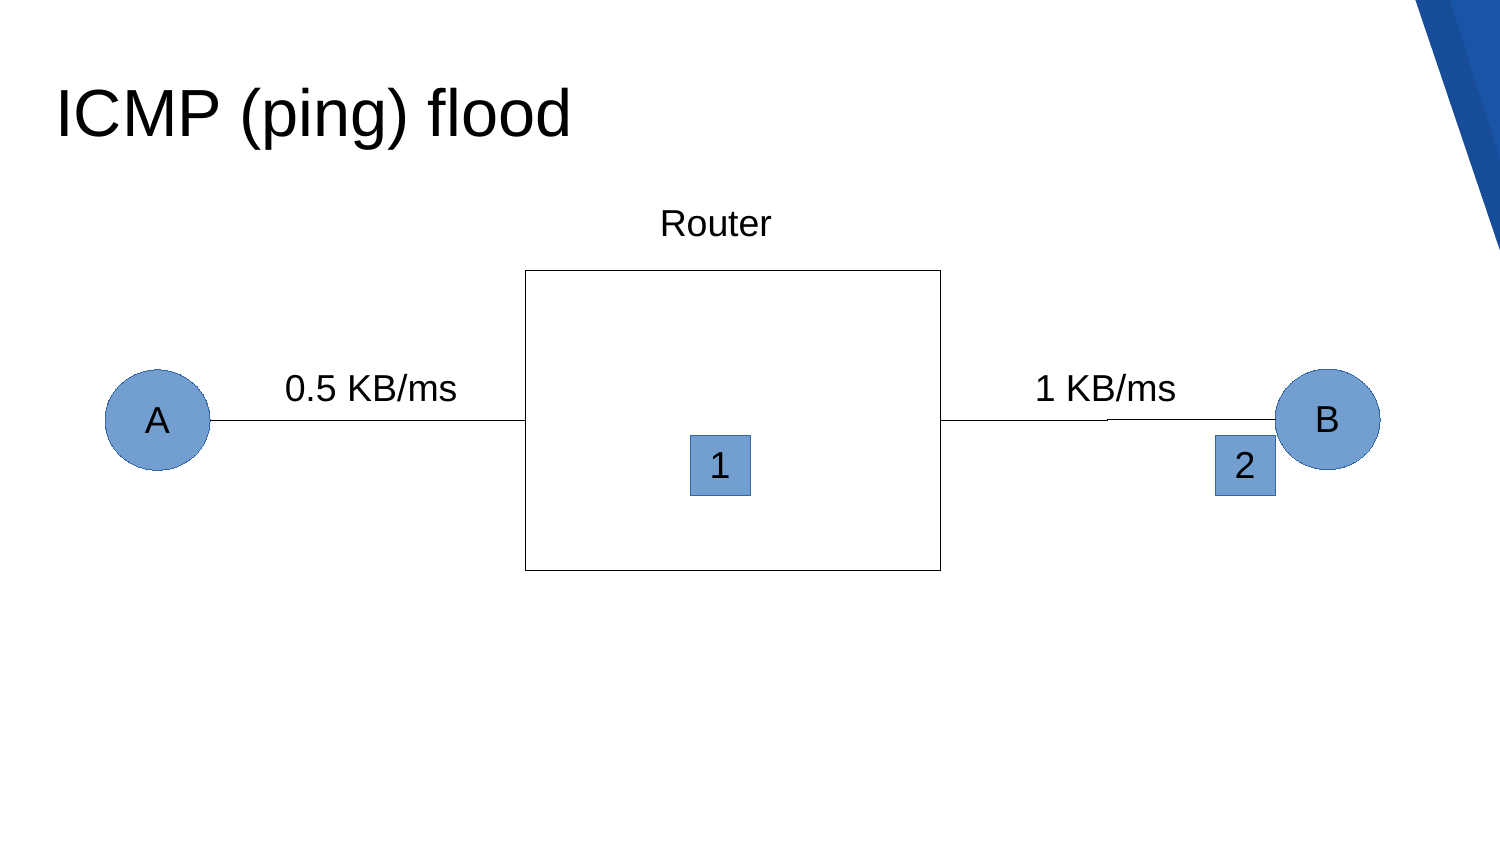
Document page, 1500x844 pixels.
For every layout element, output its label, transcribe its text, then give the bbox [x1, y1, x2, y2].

text_box 1 [690, 435, 751, 496]
text_box [525, 270, 941, 571]
title ICMP (ping) flood [40, 97, 829, 166]
text_box 0.5 KB/ms [270, 360, 473, 417]
text_box 1 KB/ms [1020, 360, 1192, 417]
text_box Router [645, 195, 787, 252]
text_box A [105, 369, 211, 471]
text_box 2 [1215, 435, 1276, 496]
text_box B [1275, 369, 1381, 470]
